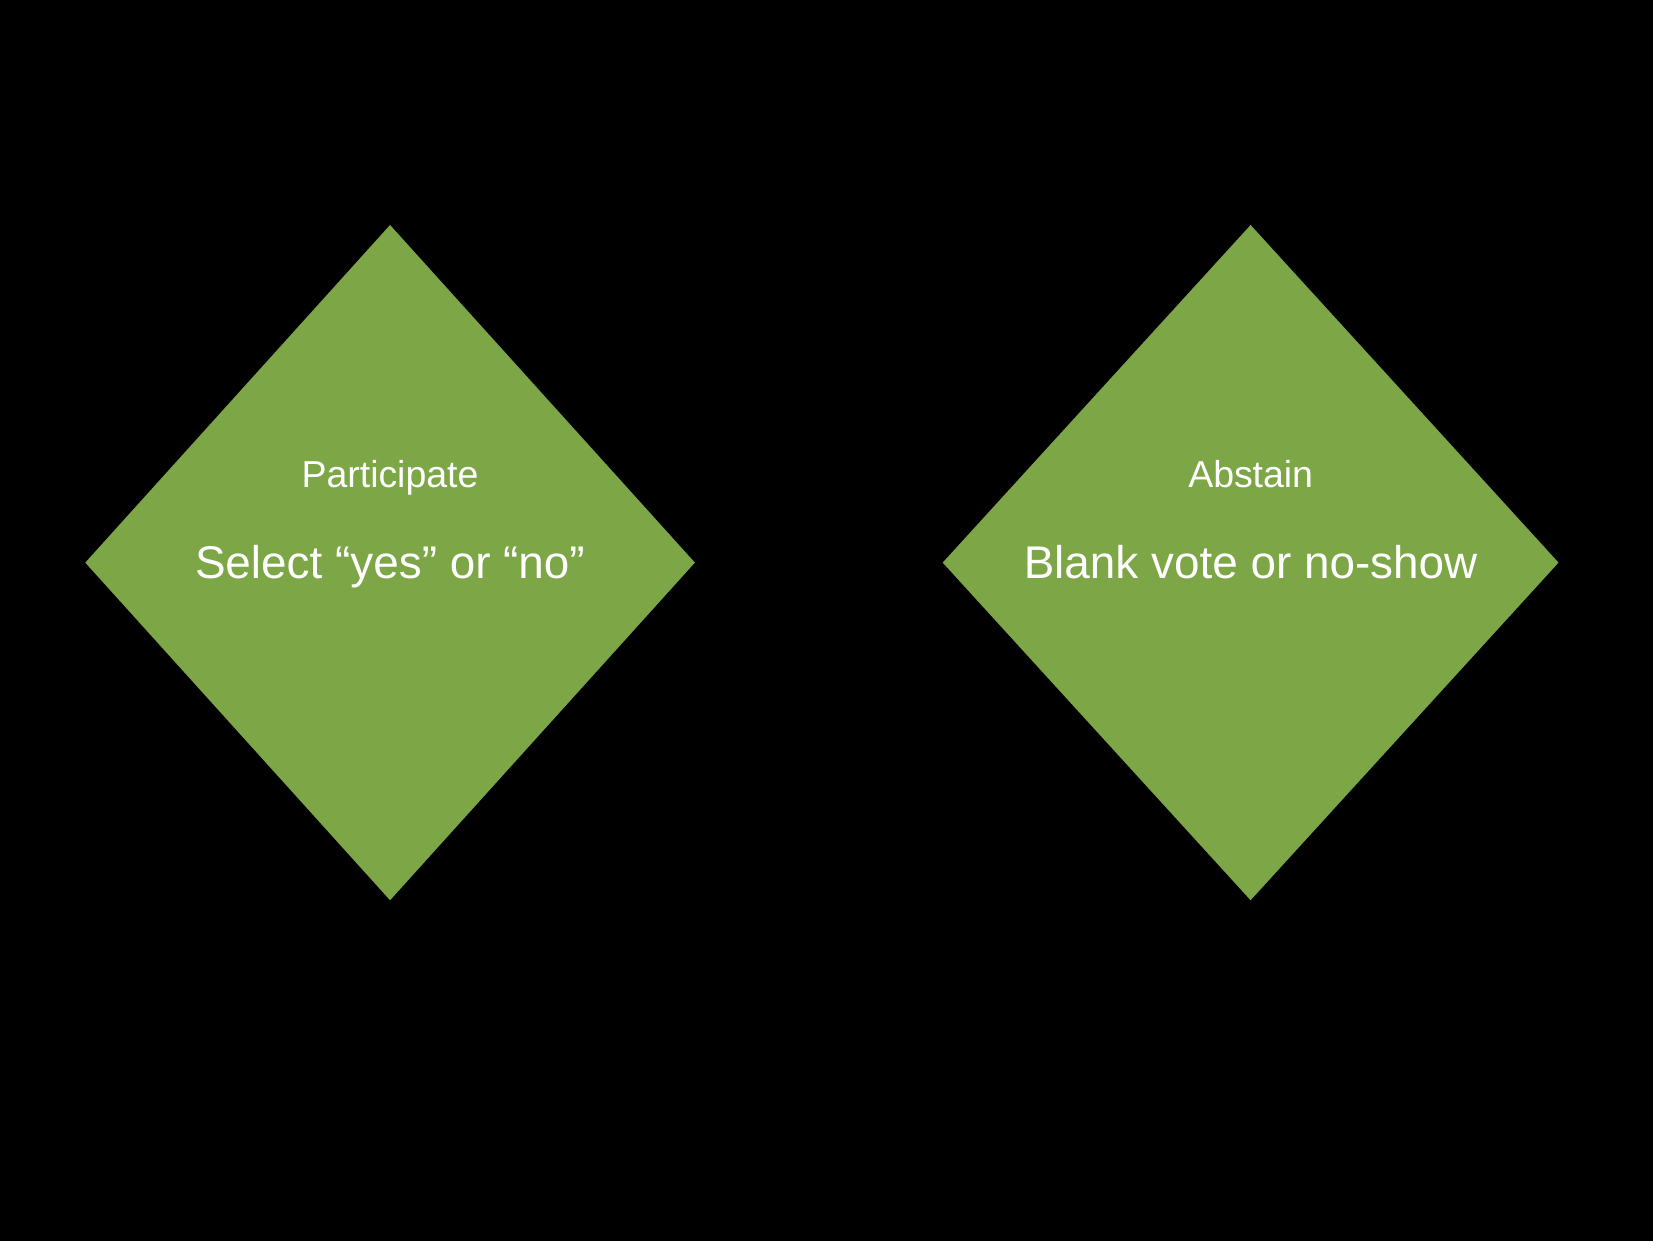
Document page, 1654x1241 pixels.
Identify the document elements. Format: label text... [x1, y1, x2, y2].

text_box Participate Select “yes” or “no” [85, 225, 695, 901]
text_box Abstain Blank vote or no-show [942, 225, 1559, 901]
